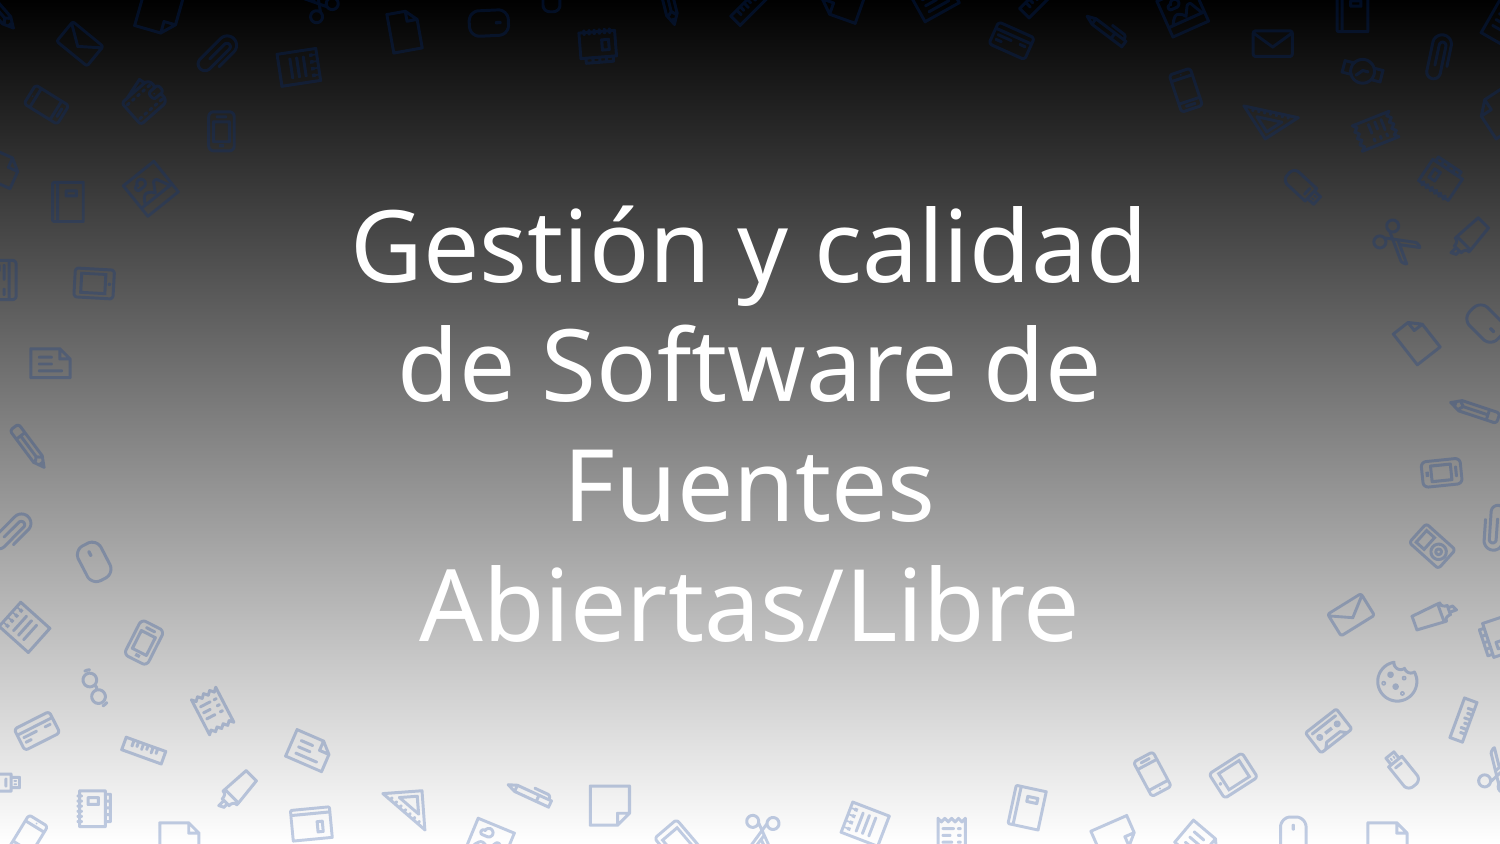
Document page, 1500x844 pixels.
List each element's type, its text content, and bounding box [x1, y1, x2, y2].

title Gestión y calidad de Software de Fuentes Abiertas/Libre [268, 326, 1232, 517]
